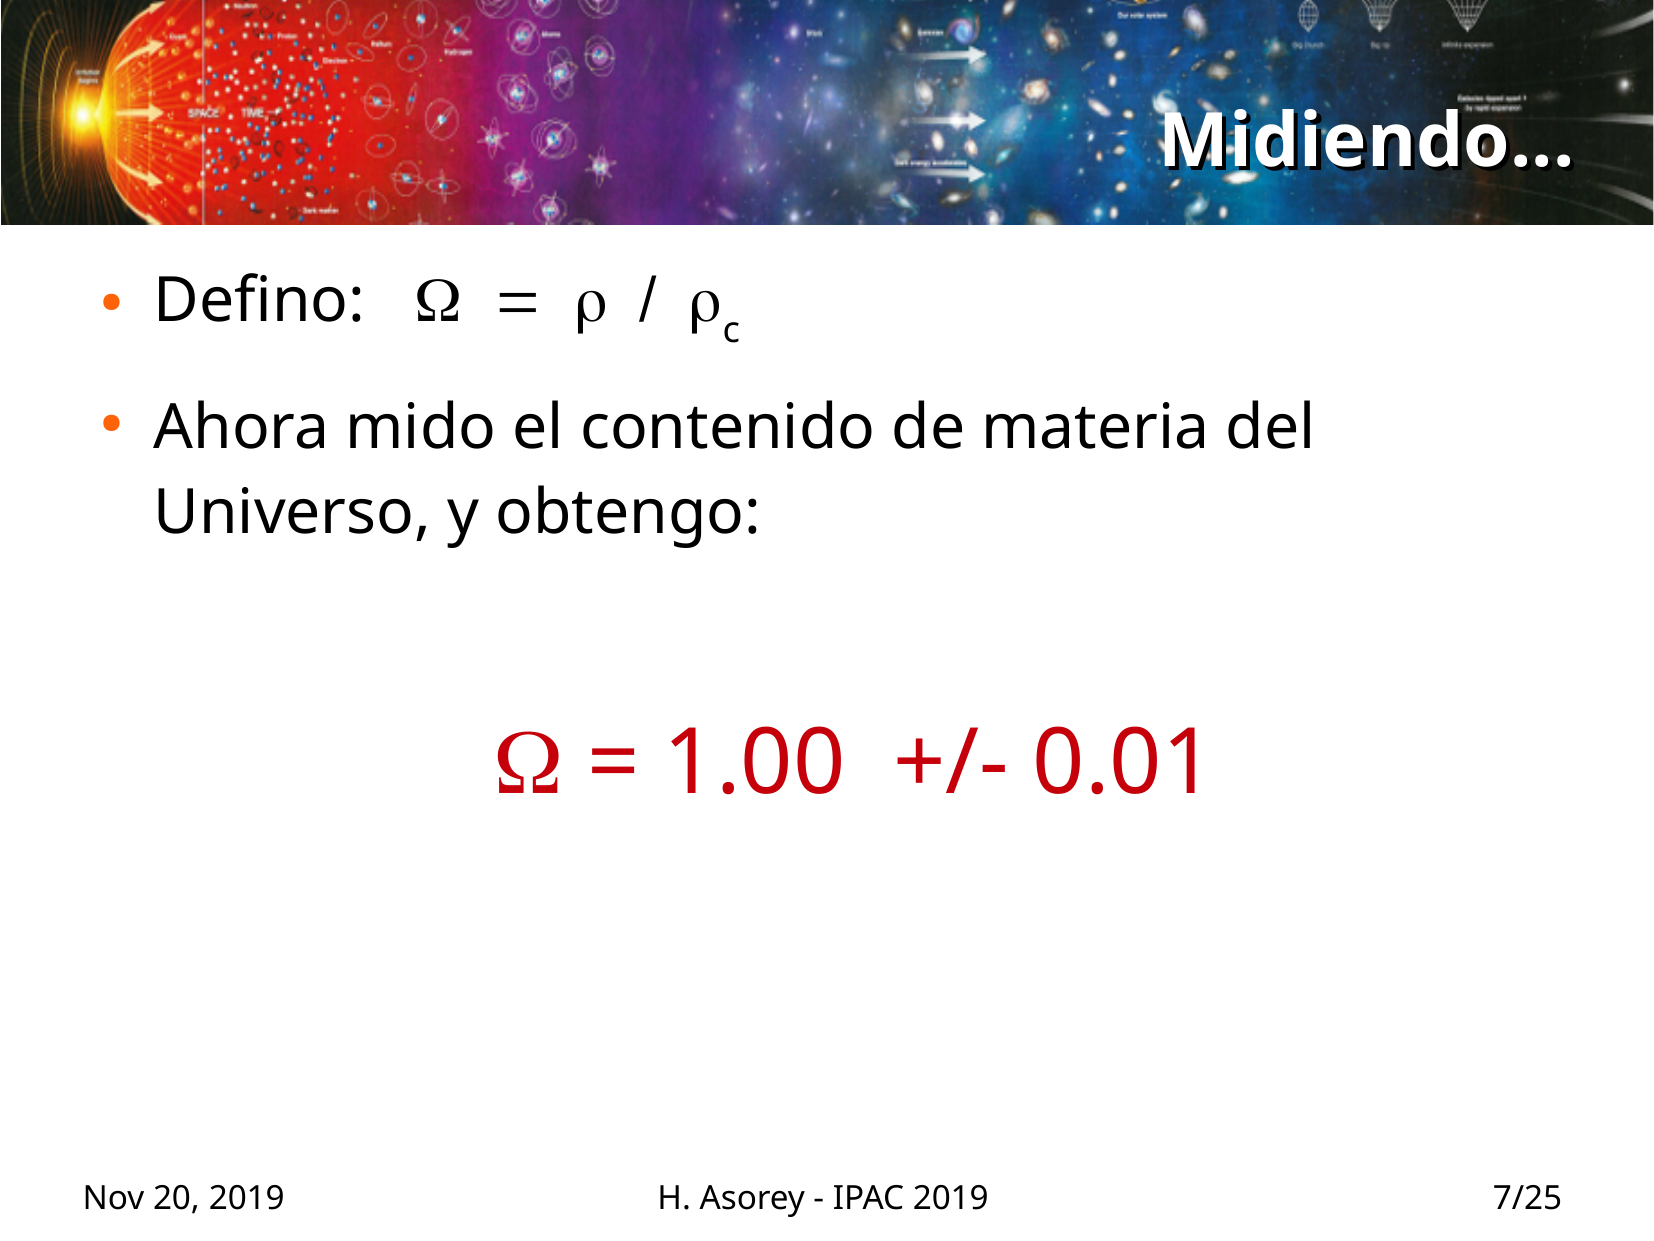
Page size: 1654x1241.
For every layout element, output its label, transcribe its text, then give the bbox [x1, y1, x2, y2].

picture [1, 0, 1654, 225]
list Defino: W = r / rc Ahora mido el contenido de materia del Universo, y obtengo: W = 1.00 +/- 0.01 [82, 255, 1571, 975]
title Midiendo... [86, 49, 1576, 226]
